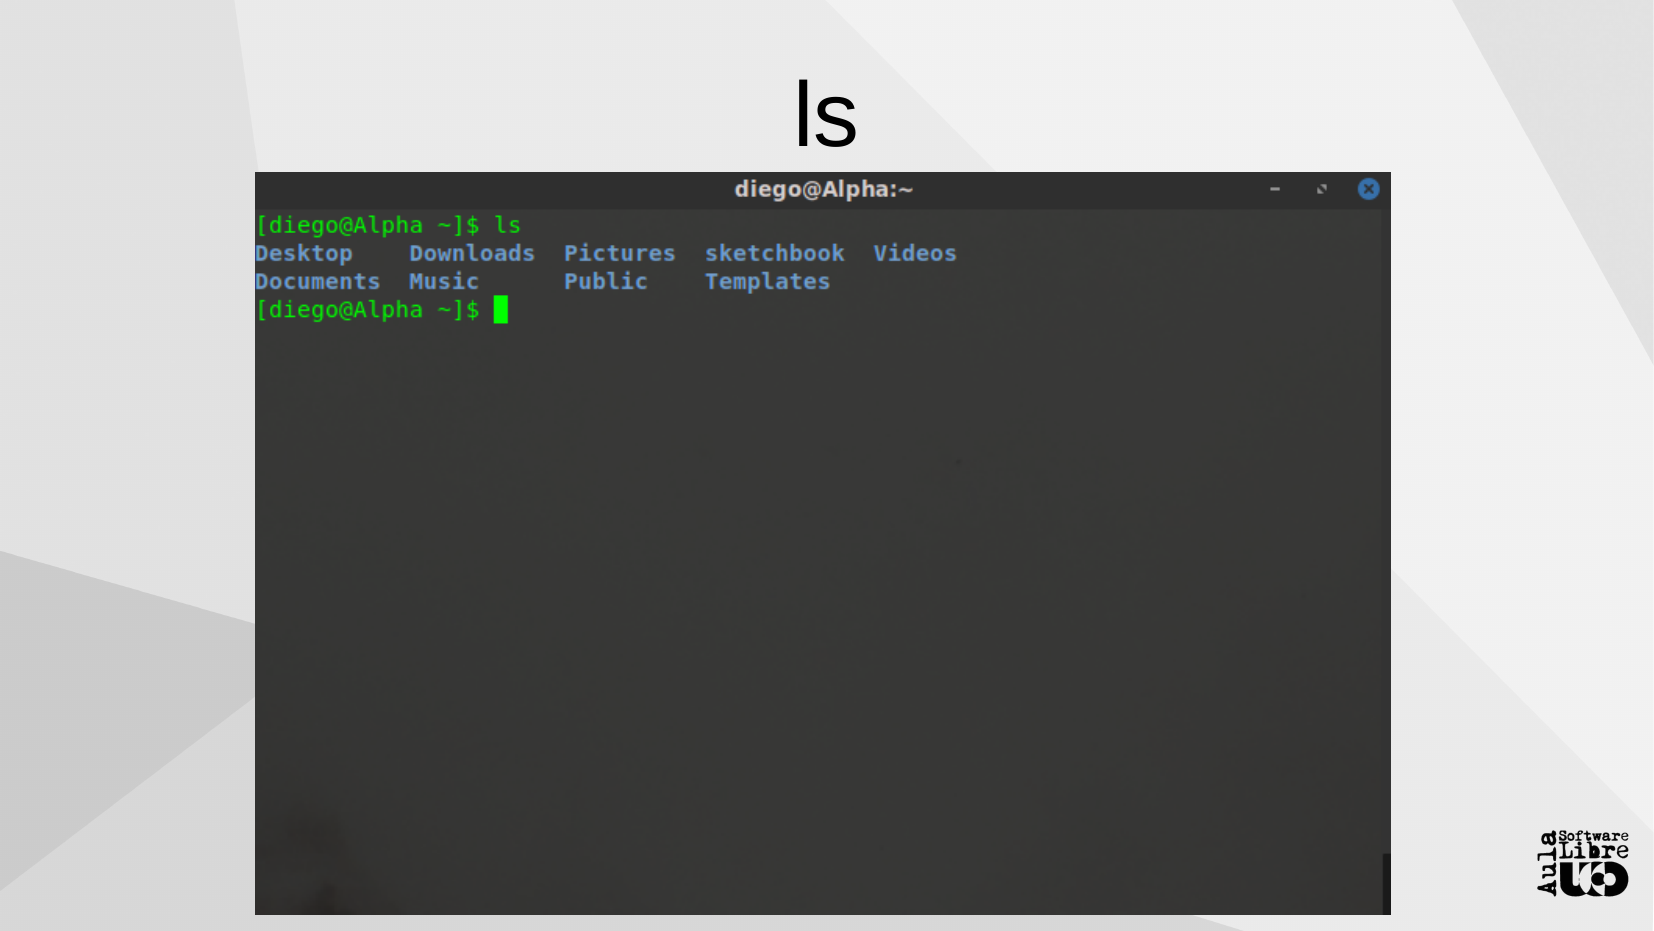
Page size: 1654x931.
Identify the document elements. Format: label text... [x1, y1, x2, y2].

title ls [82, 37, 1571, 193]
picture [0, 0, 1654, 931]
